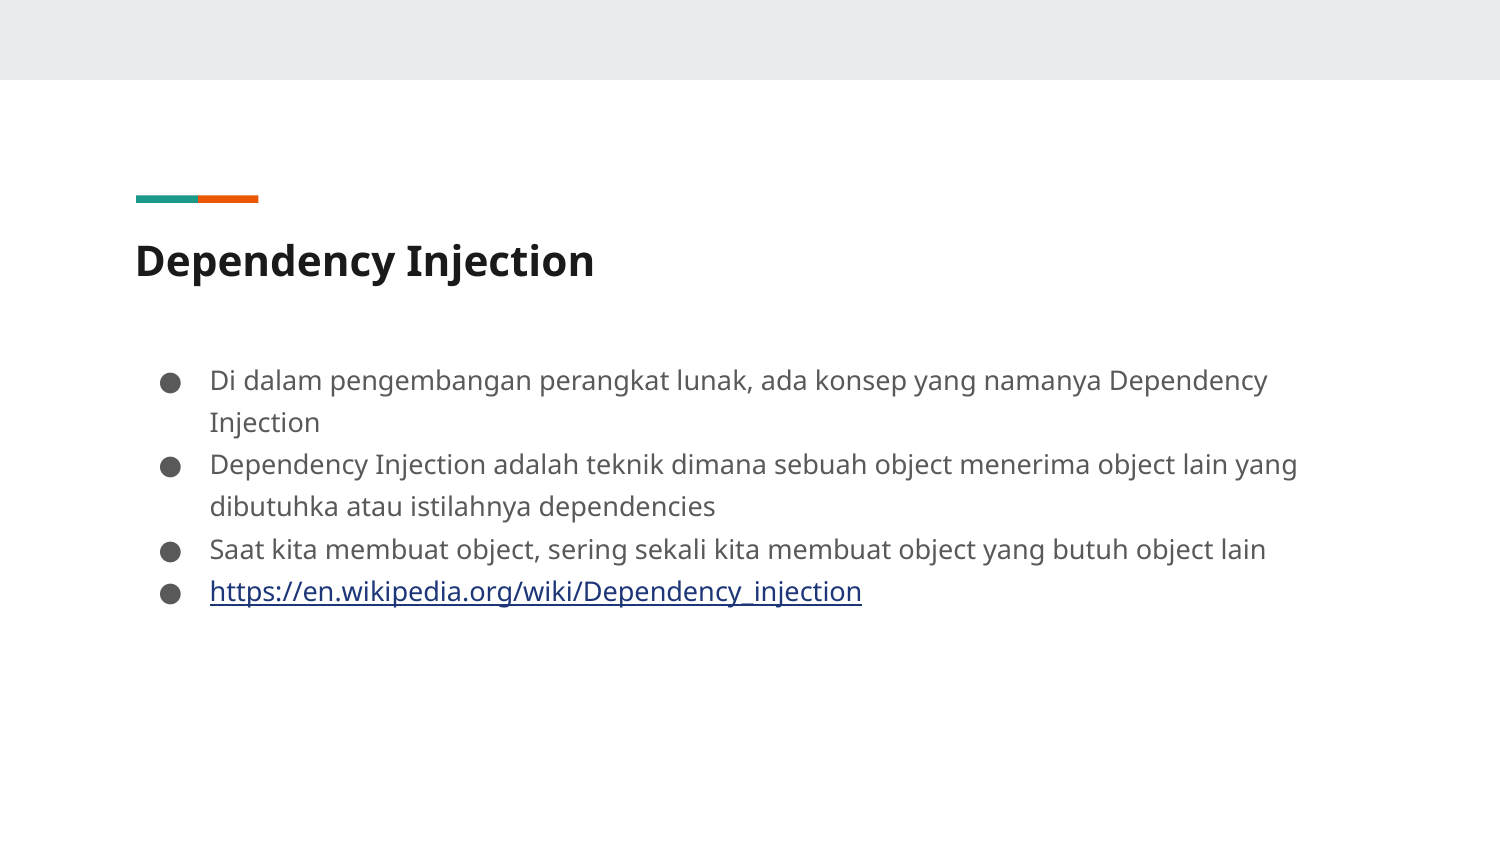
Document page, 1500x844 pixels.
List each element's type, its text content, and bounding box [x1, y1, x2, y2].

list Di dalam pengembangan perangkat lunak, ada konsep yang namanya Dependency Injection Dependency Injection adalah teknik dimana sebuah object menerima object lain yang dibutuhka atau istilahnya dependencies Saat kita membuat object, sering sekali kita membuat object yang butuh object lain https://en.wikipedia.org/wiki/Dependency_injection [119, 341, 1381, 712]
title Dependency Injection [119, 216, 1381, 305]
